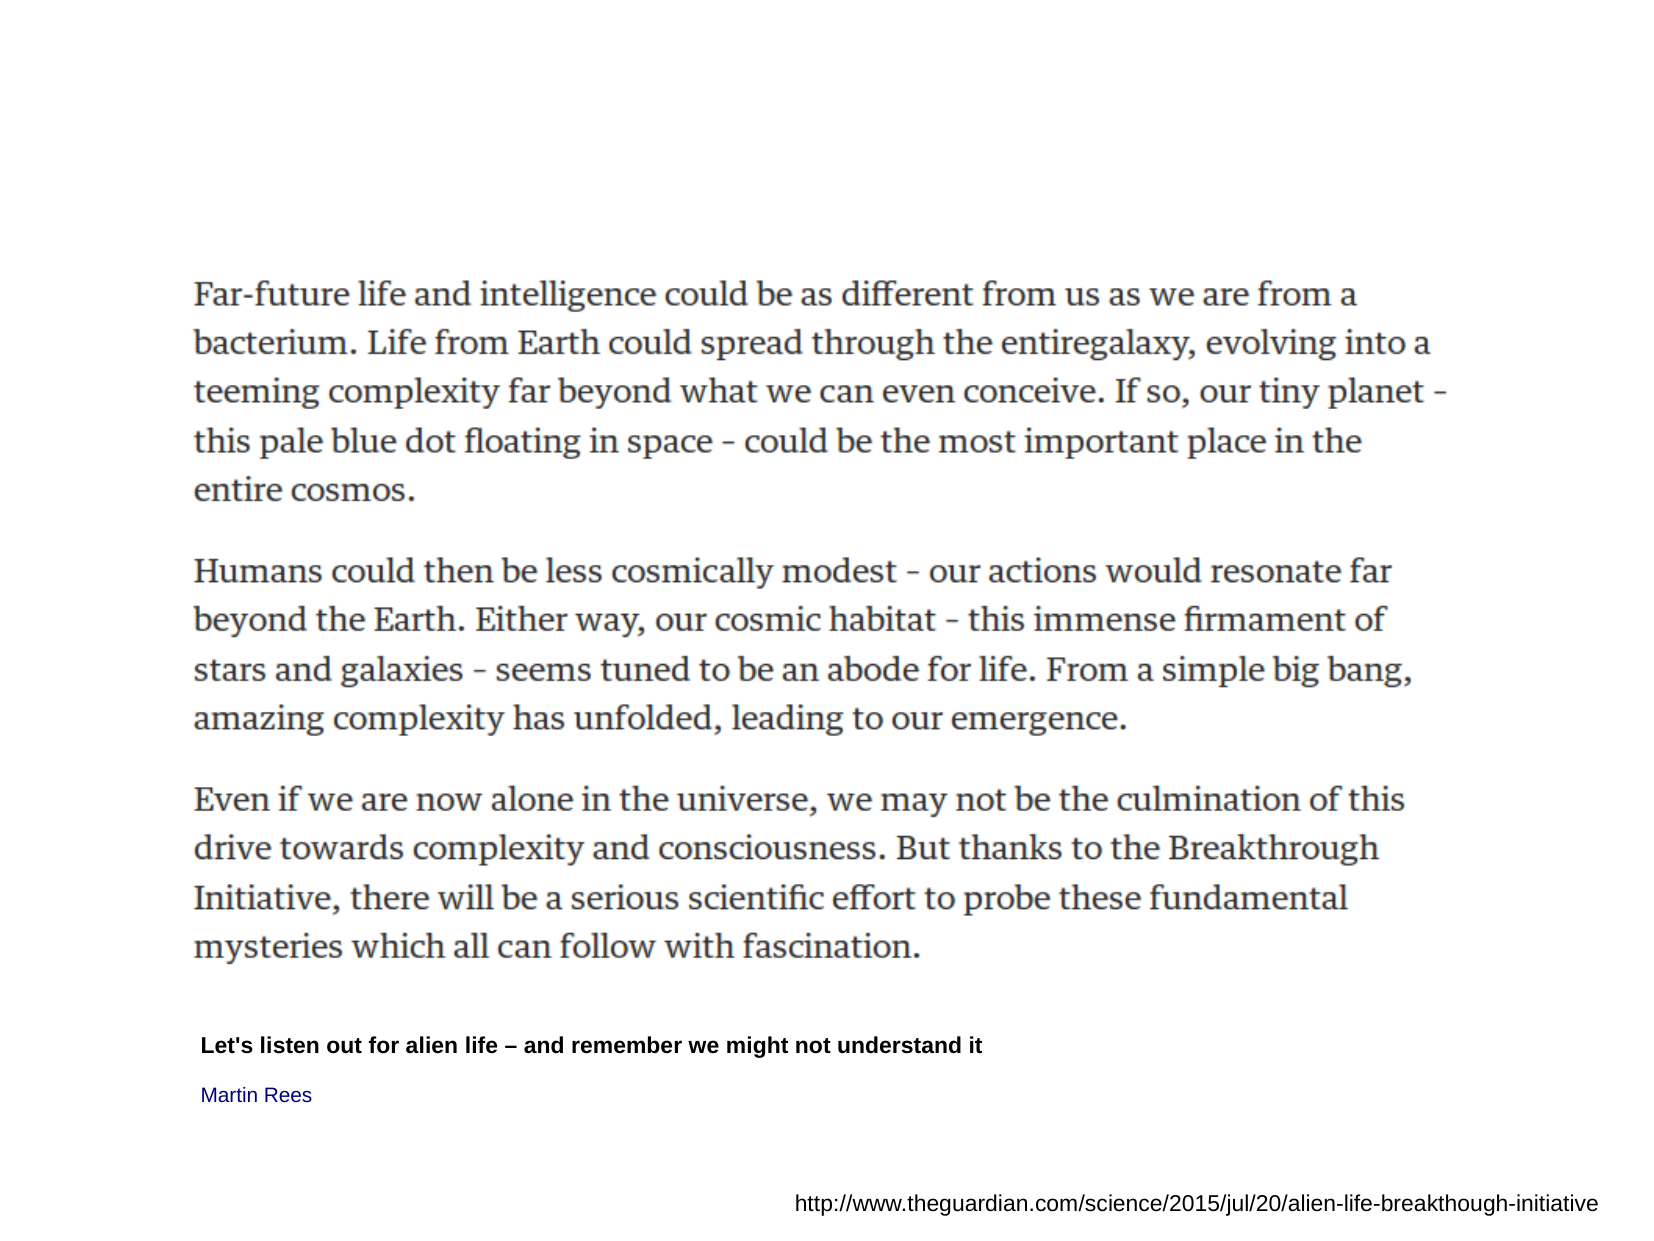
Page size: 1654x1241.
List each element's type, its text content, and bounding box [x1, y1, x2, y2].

picture [175, 262, 1478, 980]
text_box Let's listen out for alien life – and remember we might not understand it Martin Rees [185, 1025, 1654, 1141]
text_box http://www.theguardian.com/science/2015/jul/20/alien-life-breakthough-initiative [780, 1183, 1654, 1241]
